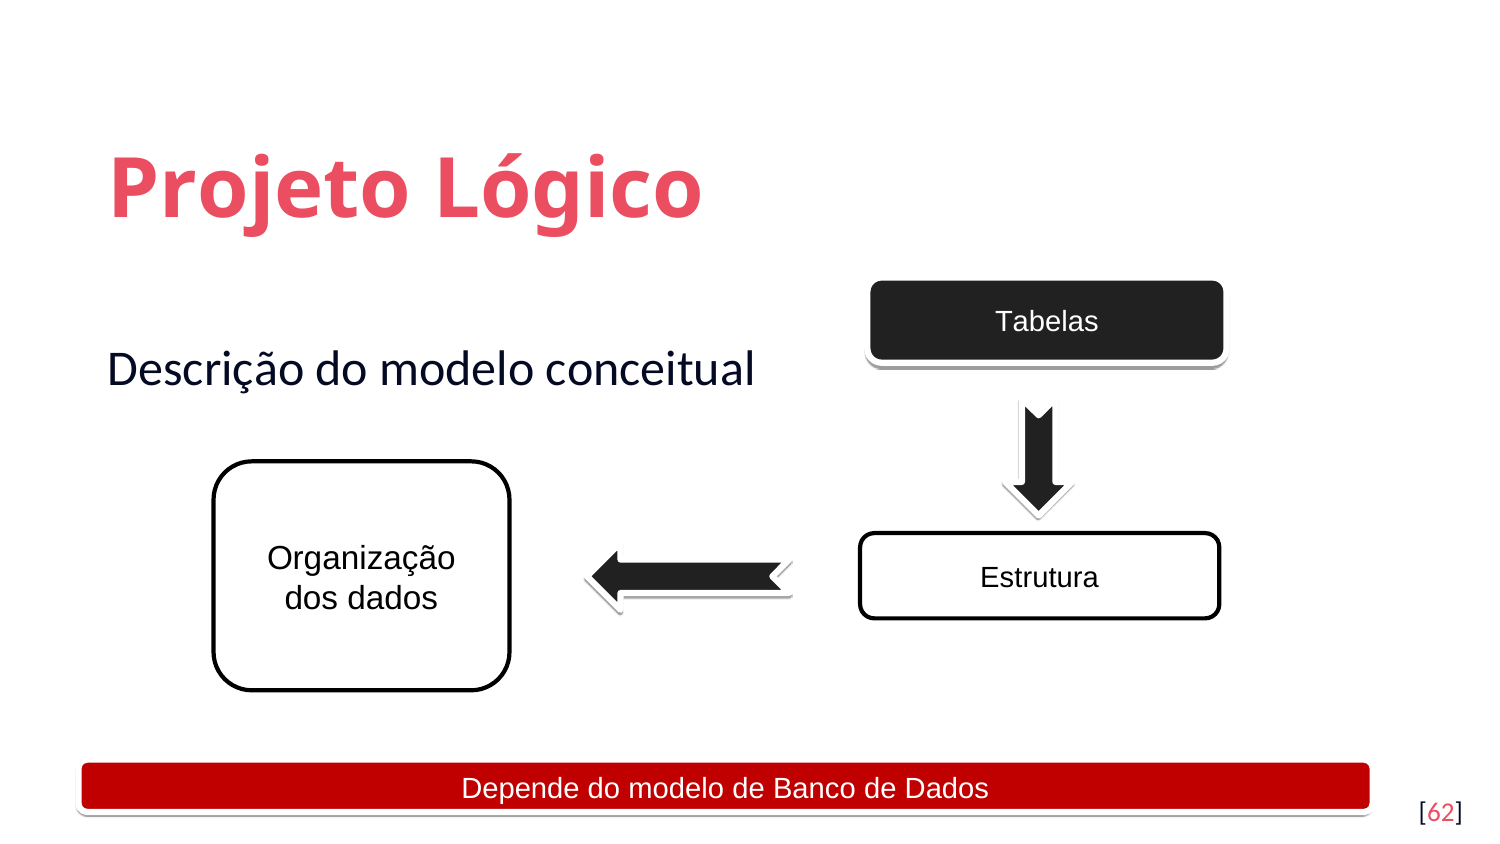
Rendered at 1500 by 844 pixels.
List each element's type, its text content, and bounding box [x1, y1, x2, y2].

text_box Organização dos dados [213, 461, 510, 691]
text_box Descrição do modelo conceitual [92, 243, 1408, 749]
text_box Tabelas [867, 277, 1227, 363]
text_box Estrutura [860, 533, 1220, 619]
slide_number [62] [1403, 779, 1494, 844]
text_box [587, 542, 790, 610]
text_box Projeto Lógico [92, 104, 1408, 243]
text_box Depende do modelo de Banco de Dados [78, 759, 1373, 813]
text_box [1005, 398, 1073, 516]
